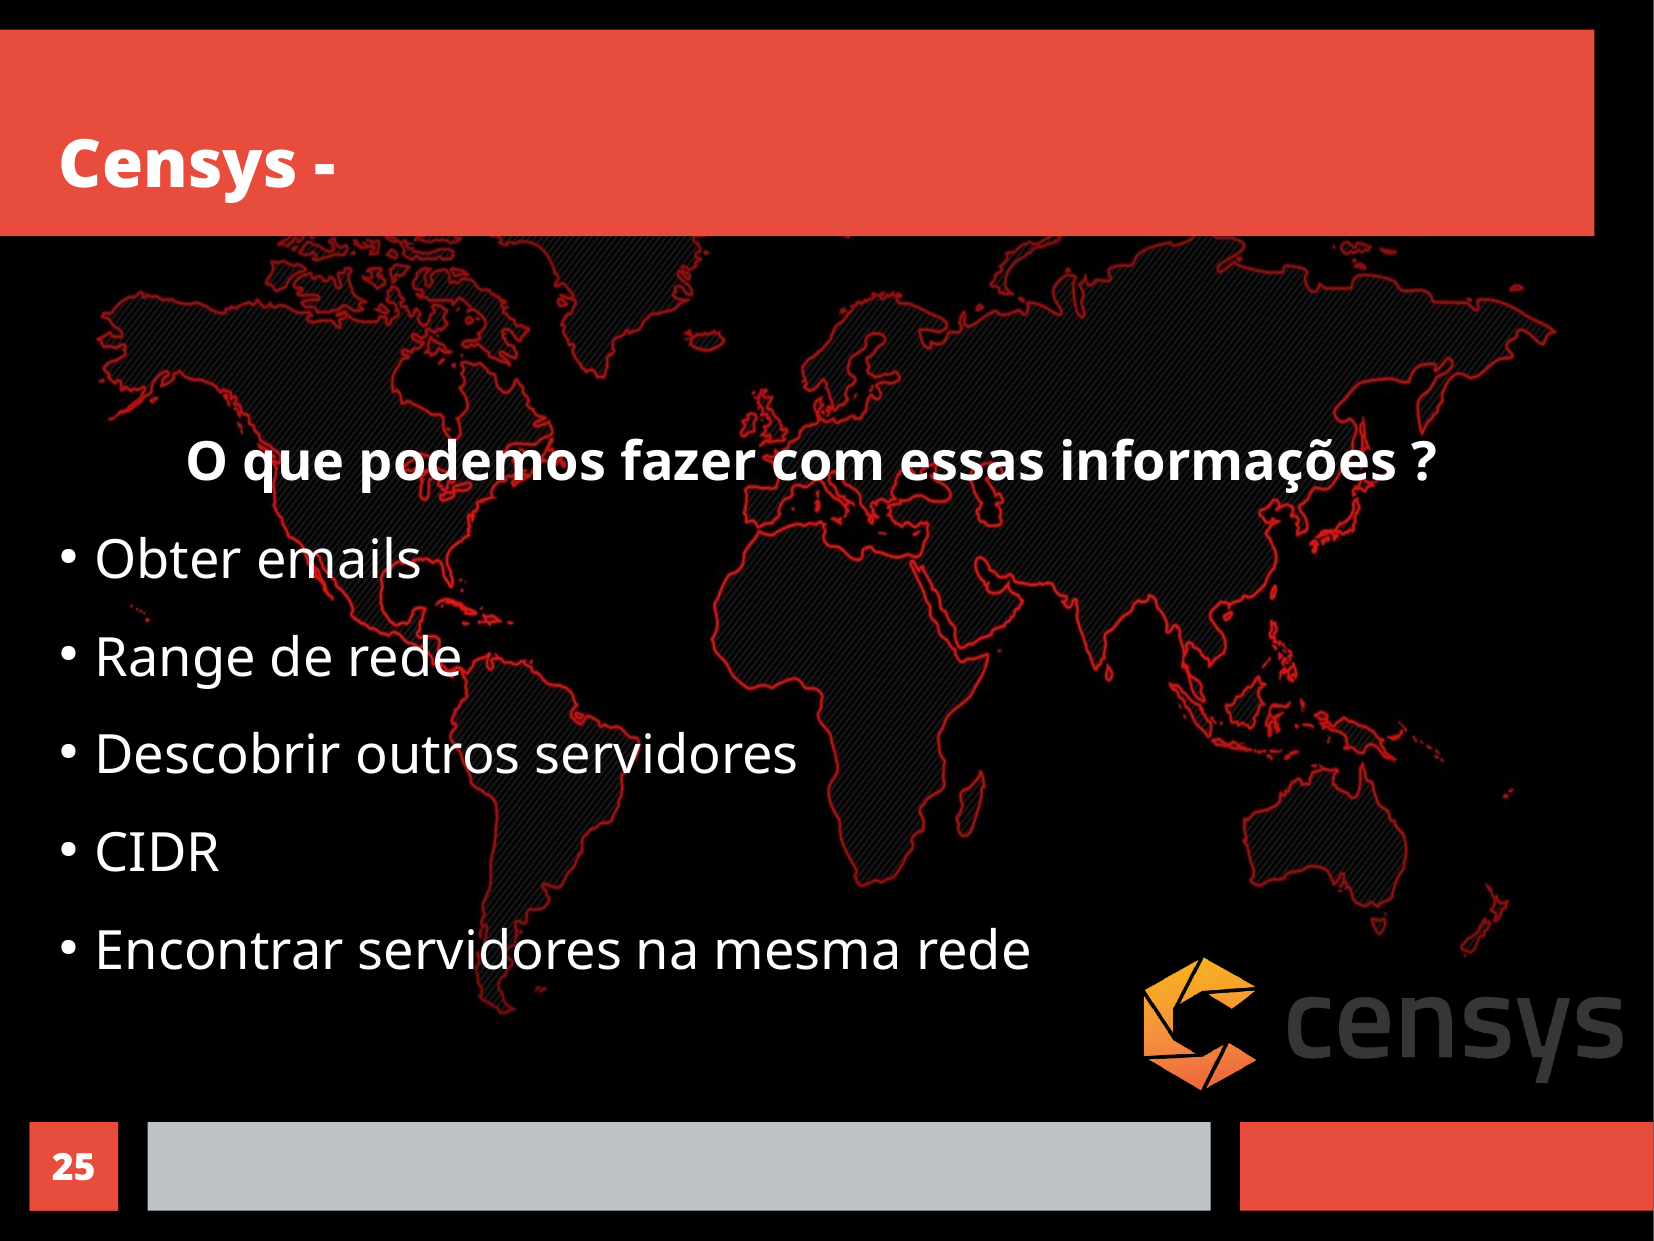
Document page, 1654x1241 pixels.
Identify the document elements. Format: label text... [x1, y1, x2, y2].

picture [0, 0, 1654, 1241]
title Censys - [59, 59, 1595, 207]
list O que podemos fazer com essas informações ? Obter emails Range de rede Descobrir outros servidores CIDR Encontrar servidores na mesma rede [59, 324, 1565, 1093]
